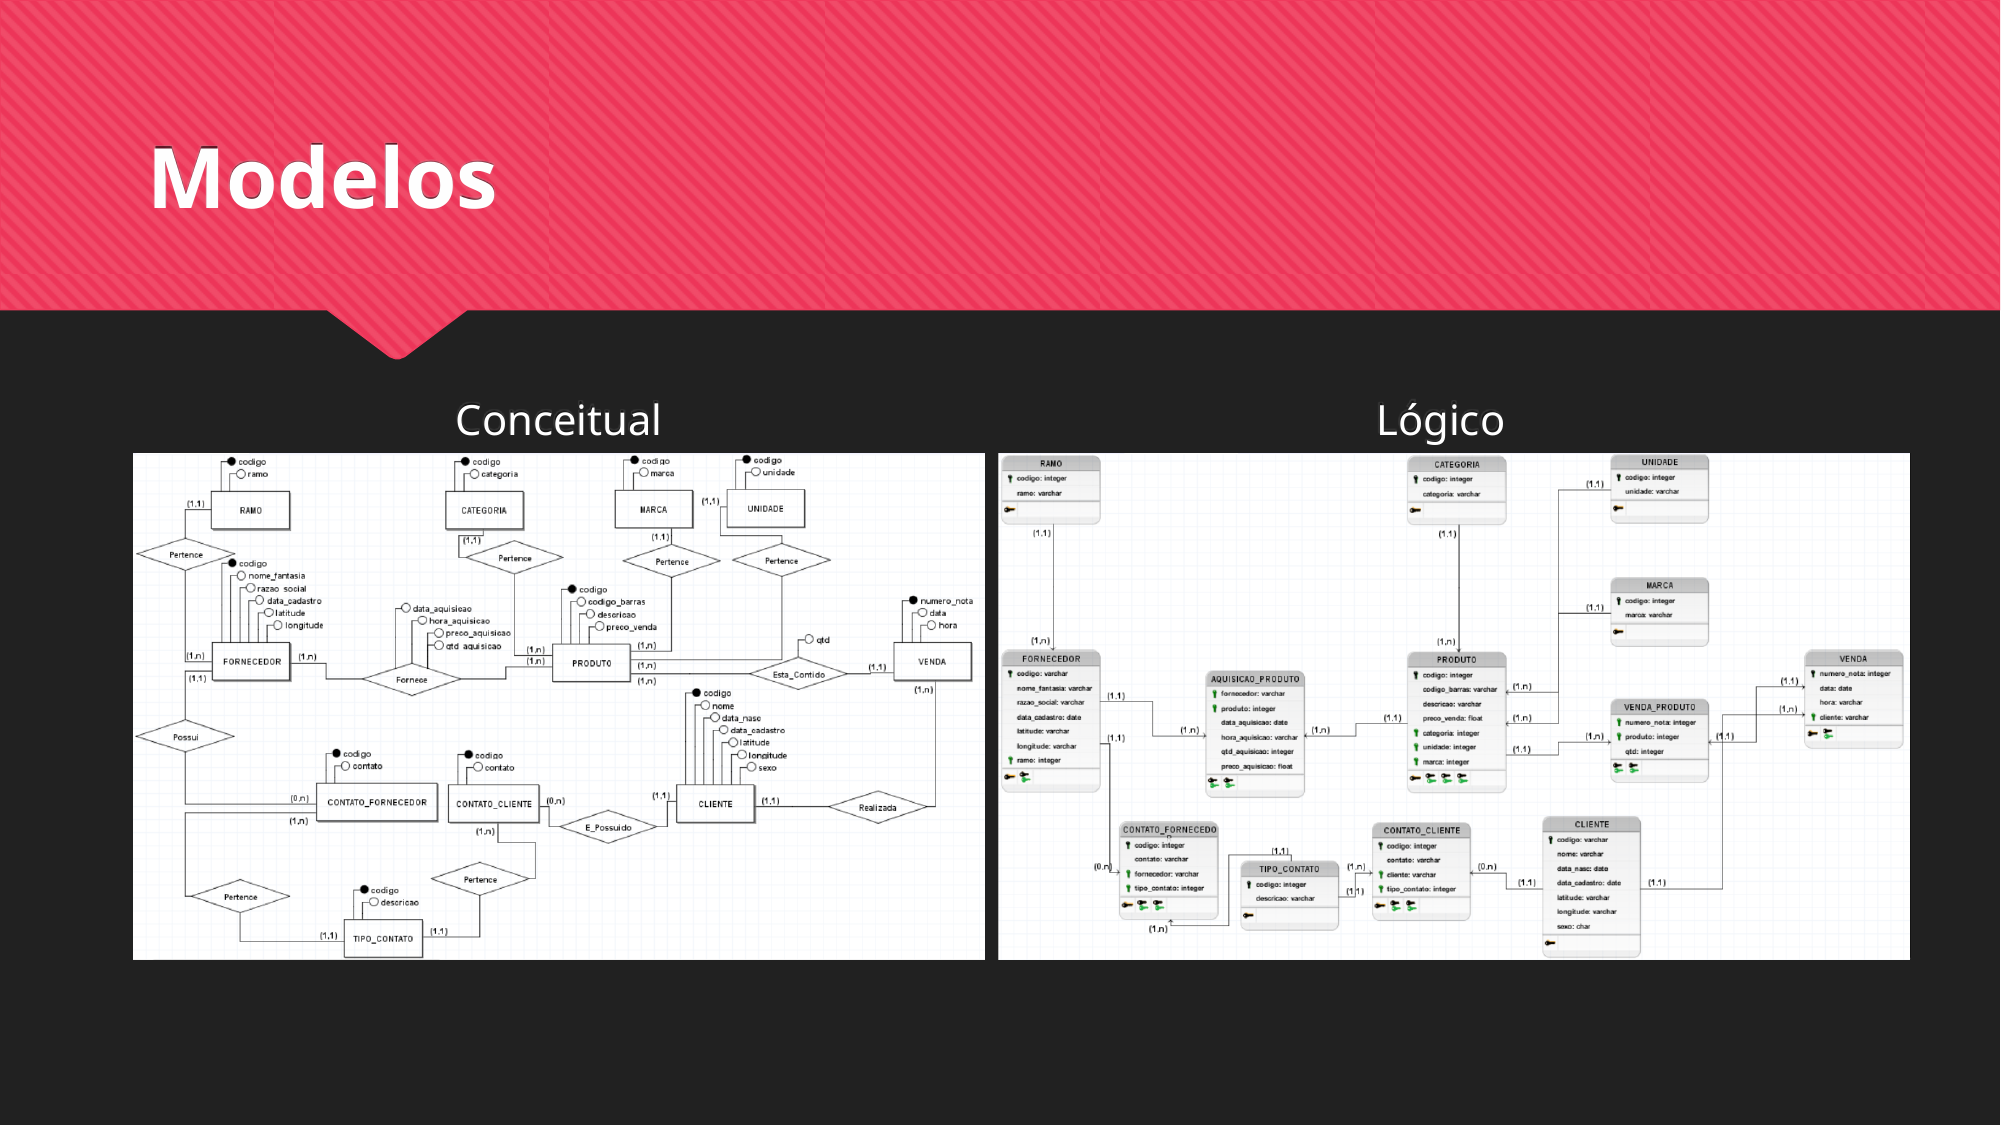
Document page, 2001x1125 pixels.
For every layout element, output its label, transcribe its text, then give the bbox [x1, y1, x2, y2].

picture [1, 1, 1999, 356]
list Lógico [1014, 356, 1868, 452]
list Conceitual [133, 356, 985, 452]
title Modelos [132, 73, 1868, 233]
picture [998, 453, 1910, 960]
picture [133, 453, 985, 960]
